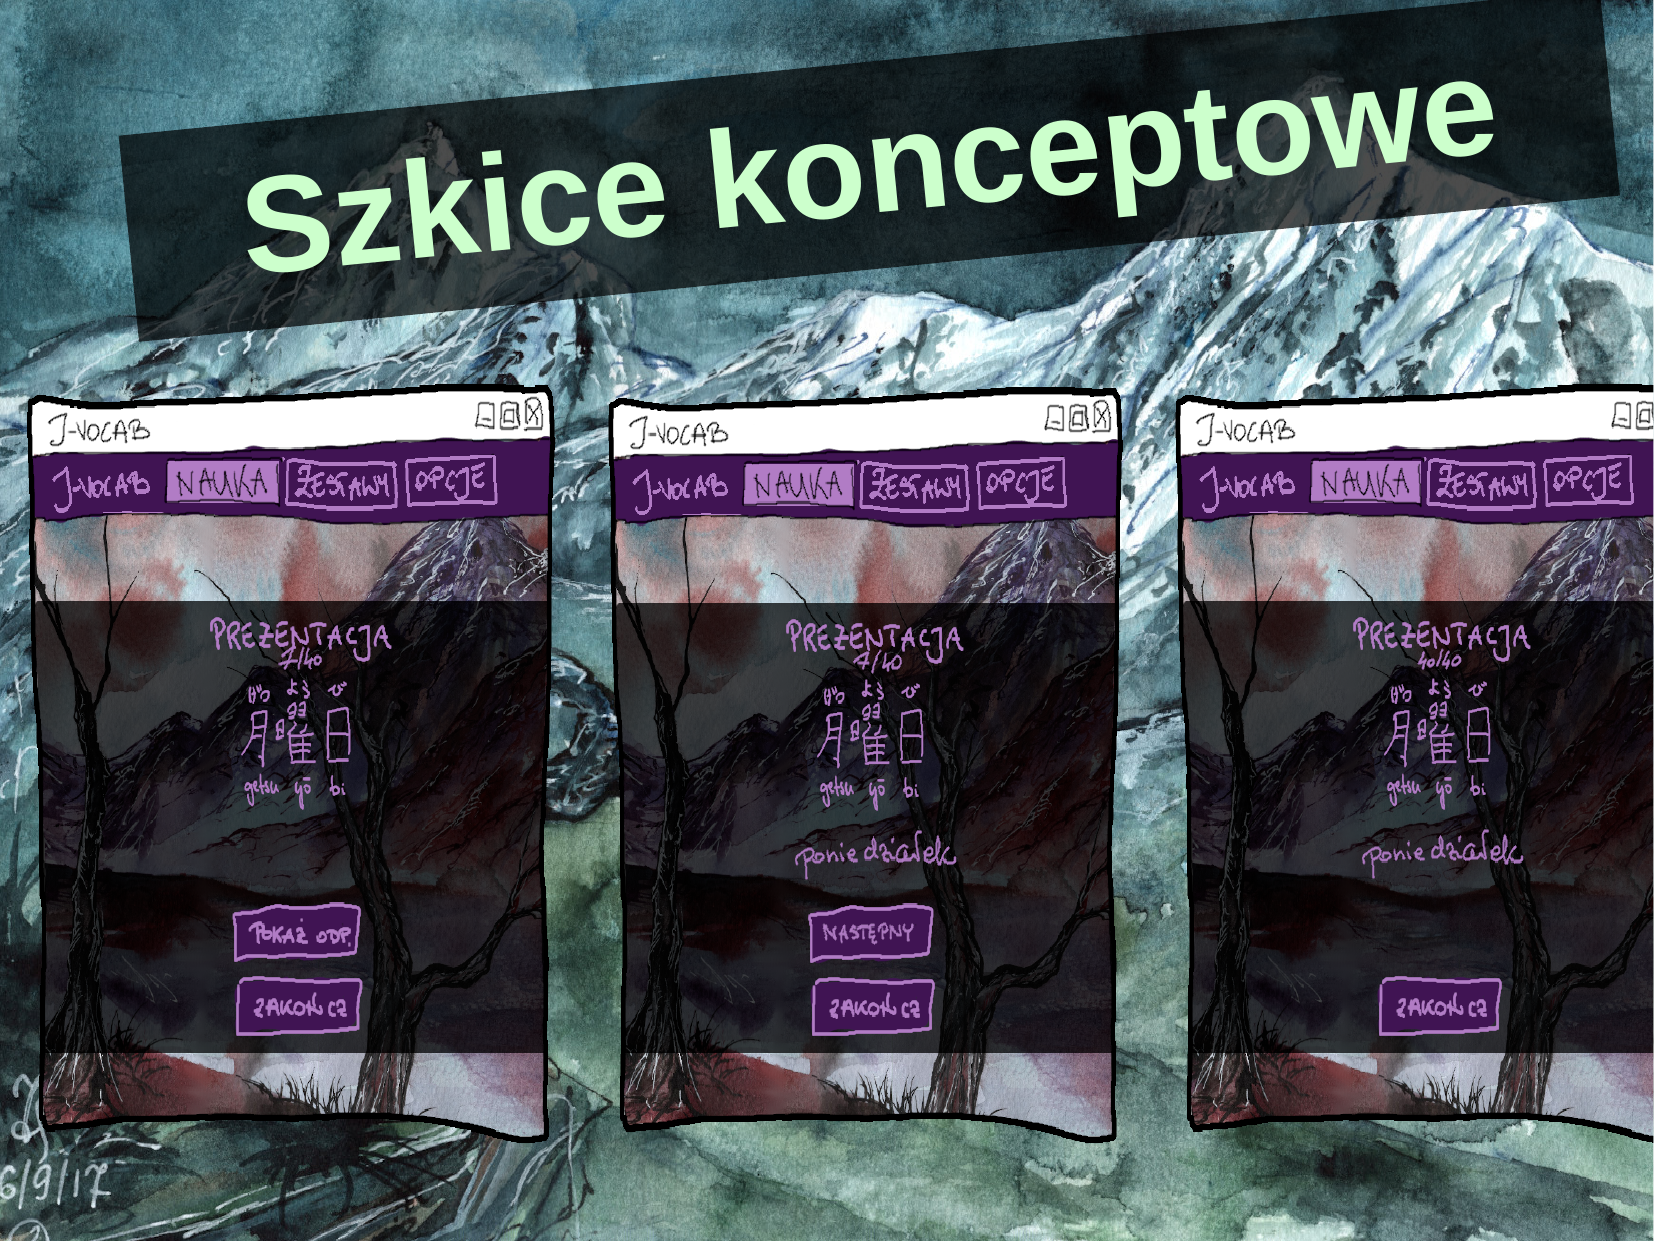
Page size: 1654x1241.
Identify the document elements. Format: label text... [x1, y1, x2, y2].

picture [0, 0, 1654, 1241]
title Szkice konceptowe [118, 0, 1621, 342]
